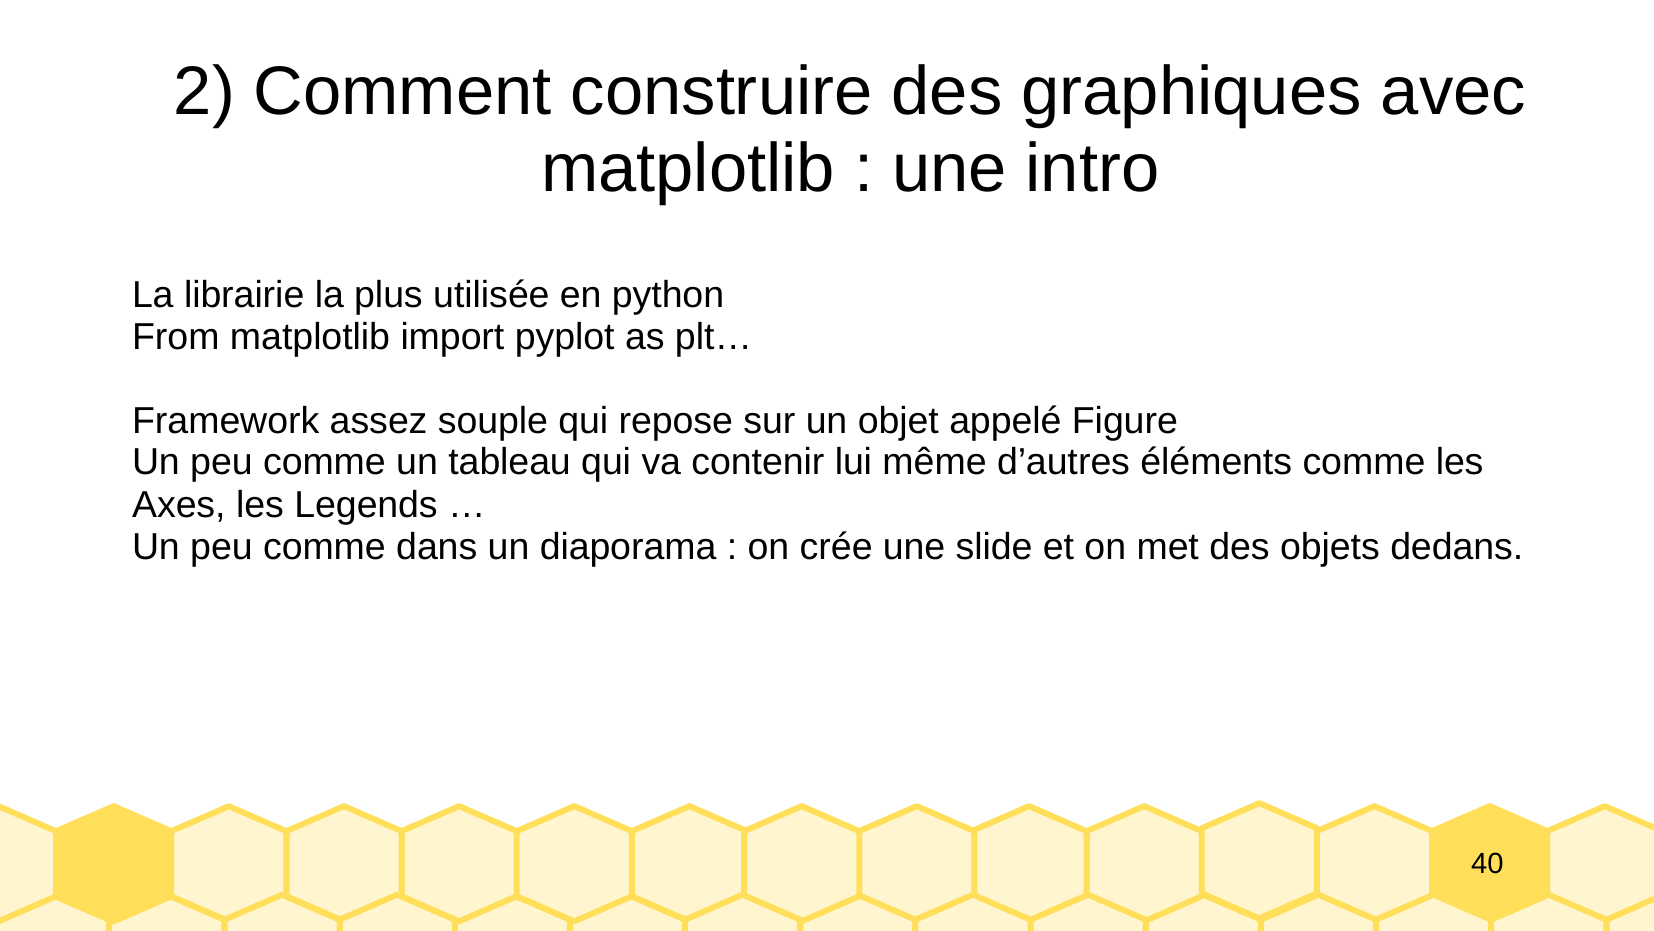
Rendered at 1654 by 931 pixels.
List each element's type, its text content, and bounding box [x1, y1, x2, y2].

title 2) Comment construire des graphiques avec matplotlib : une intro [106, 51, 1595, 207]
text_box La librairie la plus utilisée en python From matplotlib import pyplot as plt… Framework assez souple qui repose sur un objet appelé Figure Un peu comme un tableau qui va contenir lui même d’autres éléments comme les Axes, les Legends … Un peu comme dans un diaporama : on crée une slide et on met des objets dedans. [117, 265, 1595, 355]
